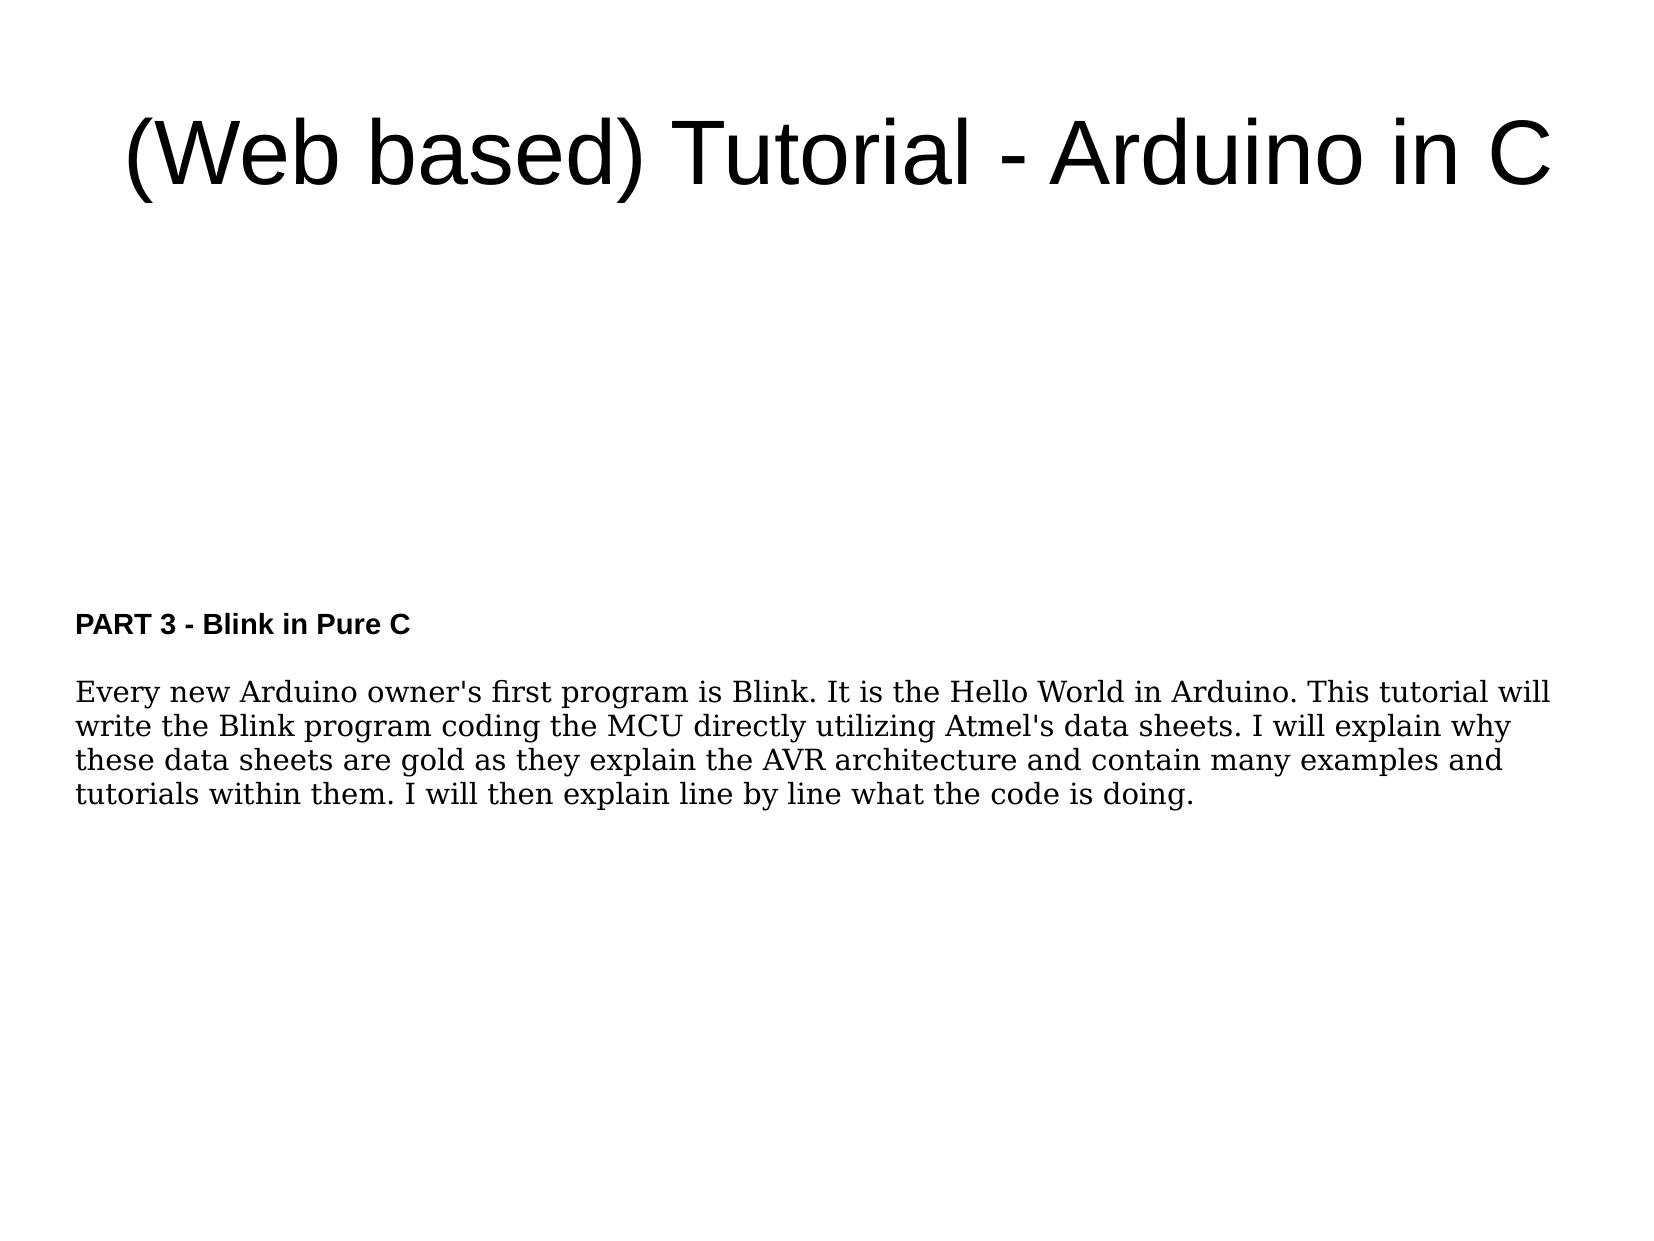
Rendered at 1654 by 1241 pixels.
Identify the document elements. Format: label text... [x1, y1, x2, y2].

title (Web based) Tutorial - Arduino in C [82, 49, 1571, 257]
subtitle PART 3 - Blink in Pure C Every new Arduino owner's first program is Blink. It is the Hello World in Arduino. This tutorial will write the Blink program coding the MCU directly utilizing Atmel's data sheets. I will explain why these data sheets are gold as they explain the AVR architecture and contain many examples and tutorials within them. I will then explain line by line what the code is doing. [75, 329, 1576, 1125]
